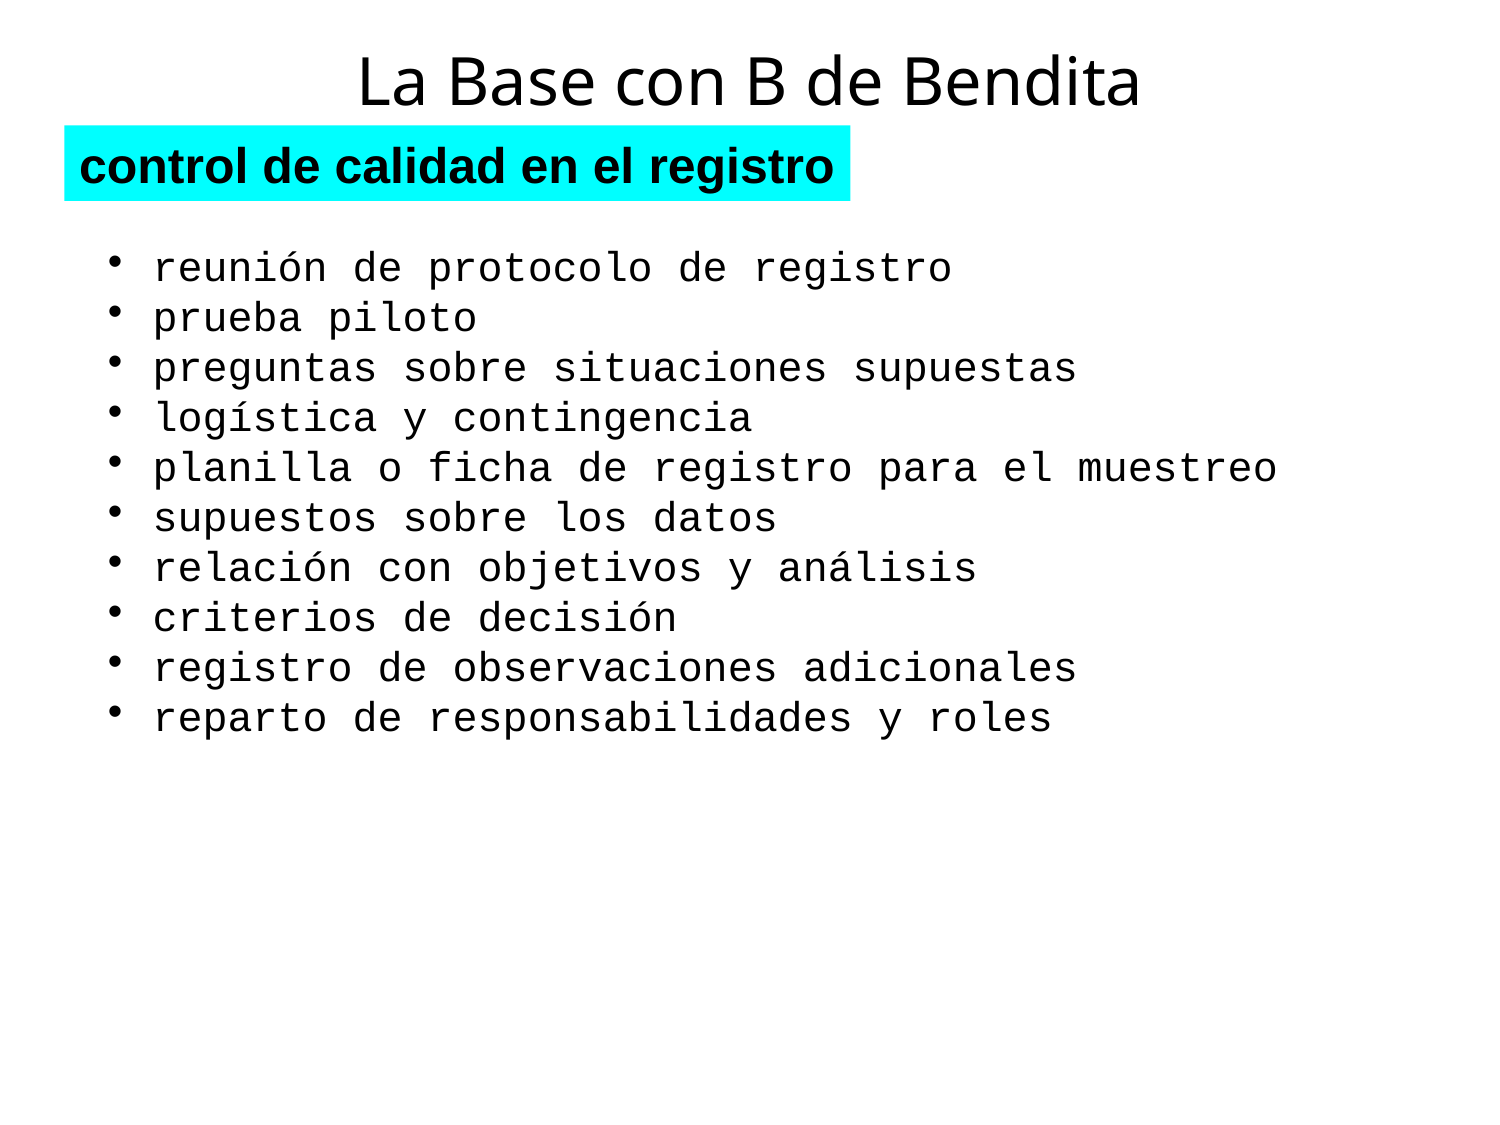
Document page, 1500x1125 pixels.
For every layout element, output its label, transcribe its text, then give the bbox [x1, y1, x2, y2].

text_box reunión de protocolo de registro prueba piloto preguntas sobre situaciones supuestas logística y contingencia planilla o ficha de registro para el muestreo supuestos sobre los datos relación con objetivos y análisis criterios de decisión registro de observaciones adicionales reparto de responsabilidades y roles [87, 231, 1436, 748]
text_box La Base con B de Bendita [341, 30, 1160, 127]
text_box control de calidad en el registro [64, 125, 851, 201]
